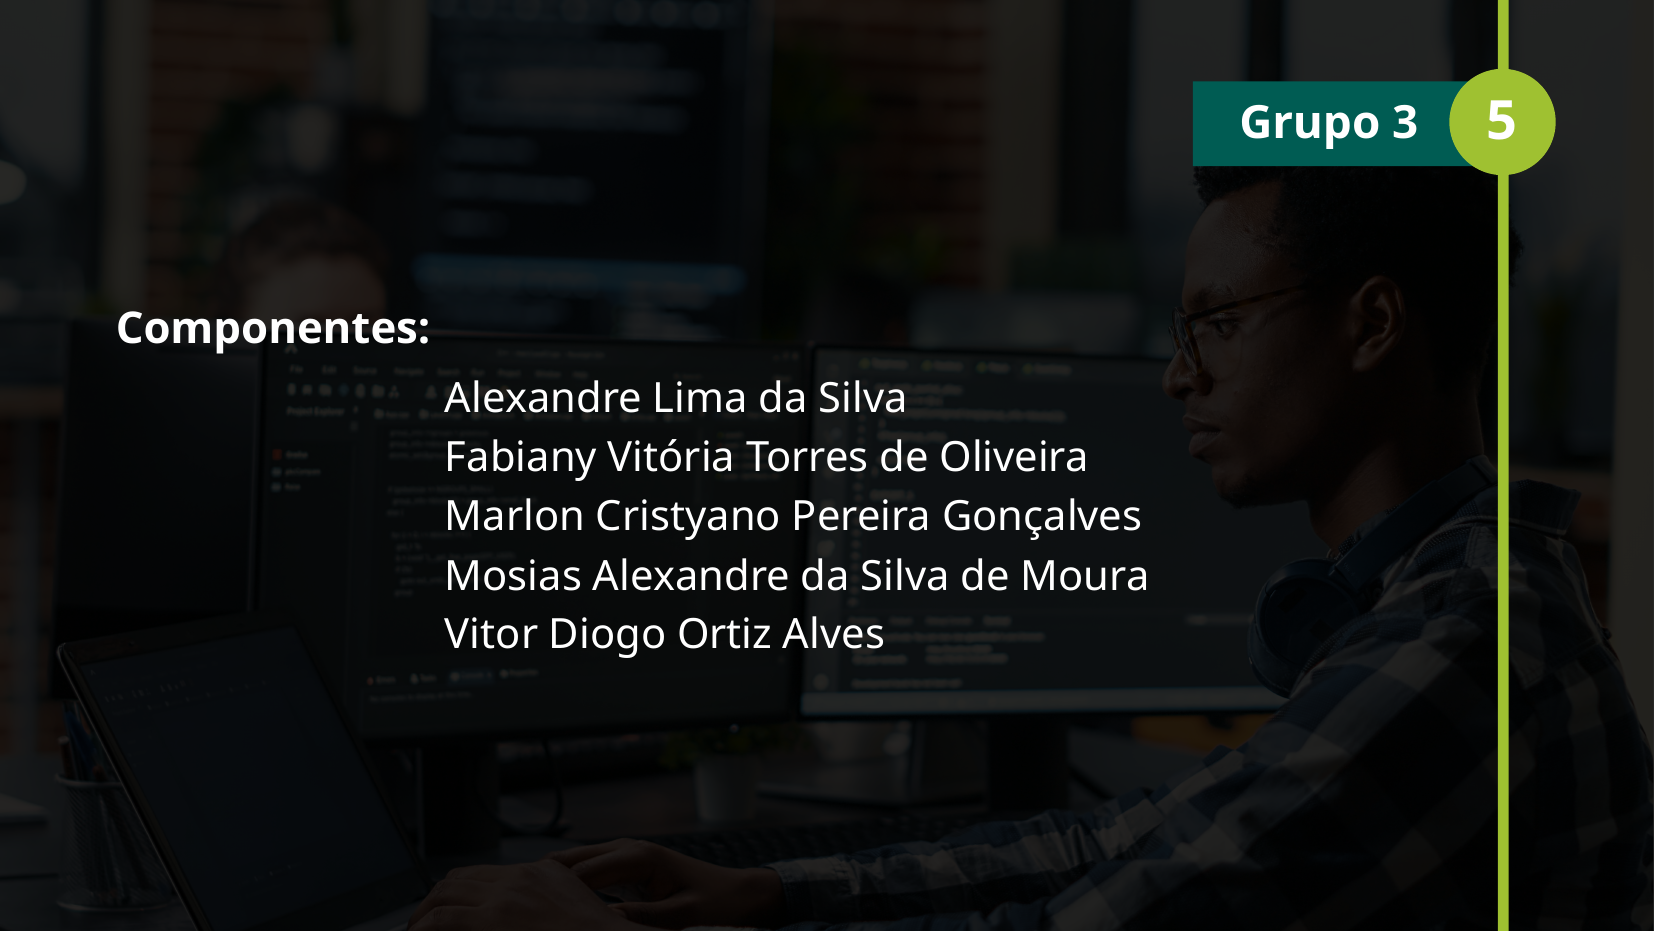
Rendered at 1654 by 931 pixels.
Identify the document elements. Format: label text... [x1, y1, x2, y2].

text_box Alexandre Lima da Silva [430, 360, 1498, 419]
text_box 5 [1453, 74, 1532, 167]
text_box Marlon Cristyano Pereira Gonçalves [430, 478, 1498, 537]
text_box Componentes: [101, 289, 1497, 363]
text_box Vitor Diogo Ortiz Alves [430, 609, 1498, 668]
text_box [0, 0, 1654, 931]
text_box Grupo 3 [1211, 81, 1434, 161]
text_box Mosias Alexandre da Silva de Moura [430, 537, 1498, 609]
text_box Fabiany Vitória Torres de Oliveira [430, 419, 1498, 478]
